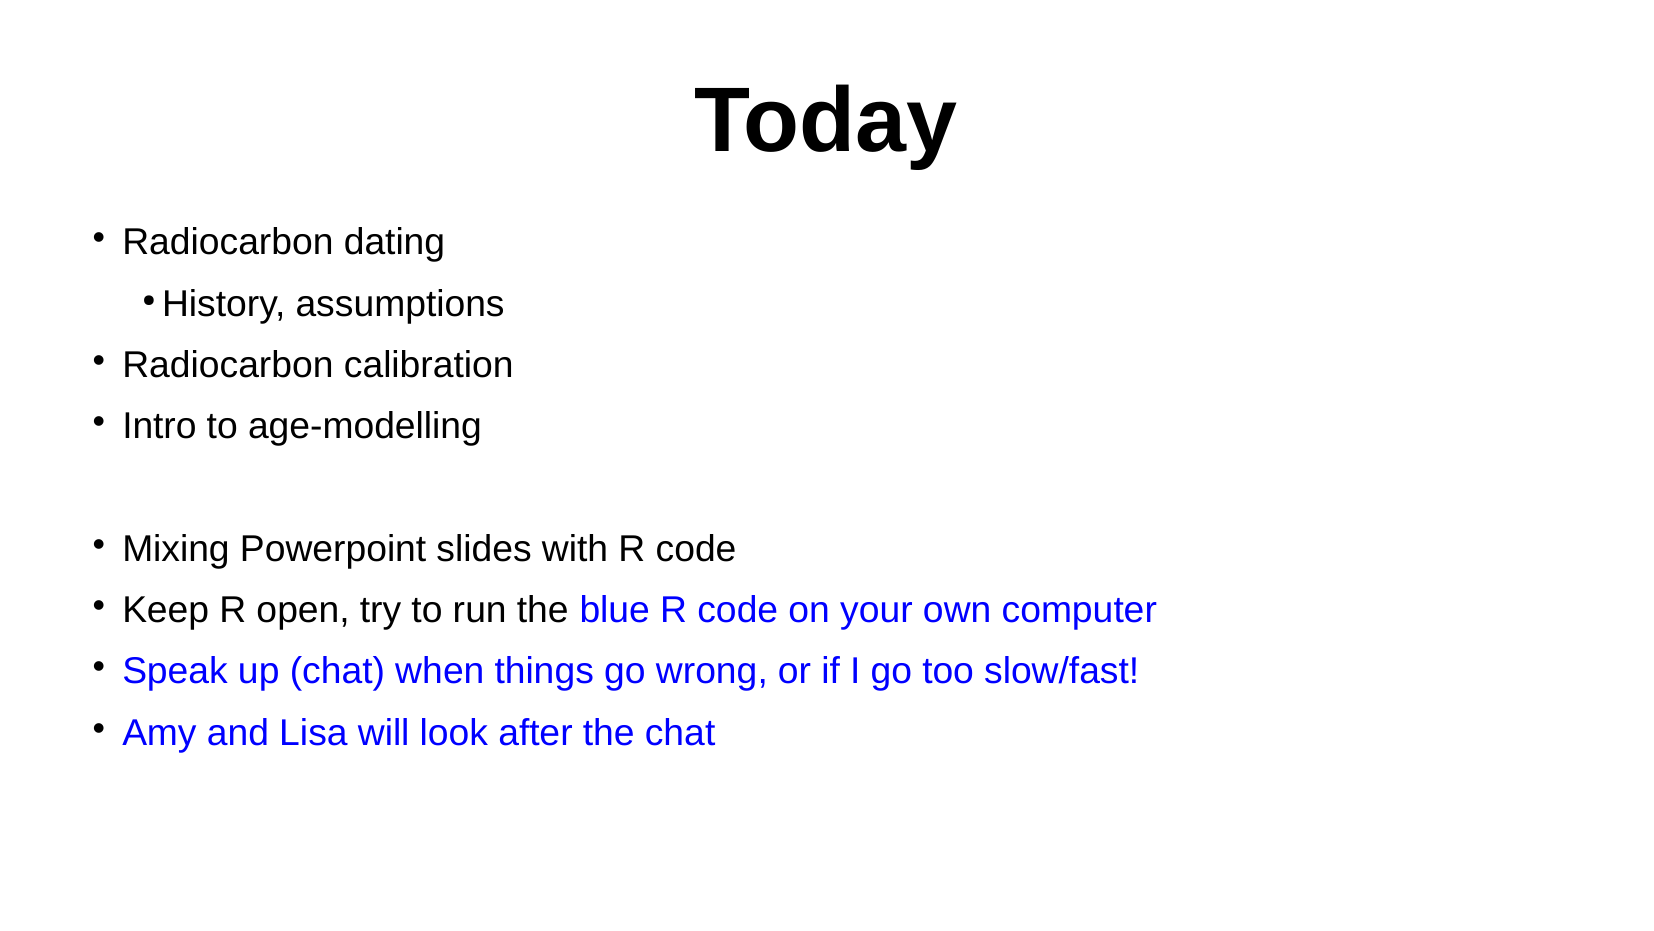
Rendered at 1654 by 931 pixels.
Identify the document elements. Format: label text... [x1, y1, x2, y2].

text_box Today [82, 37, 1571, 192]
text_box Radiocarbon dating History, assumptions Radiocarbon calibration Intro to age-modelling Mixing Powerpoint slides with R code Keep R open, try to run the blue R code on your own computer Speak up (chat) when things go wrong, or if I go too slow/fast! Amy and Lisa will look after the chat [82, 217, 1571, 757]
